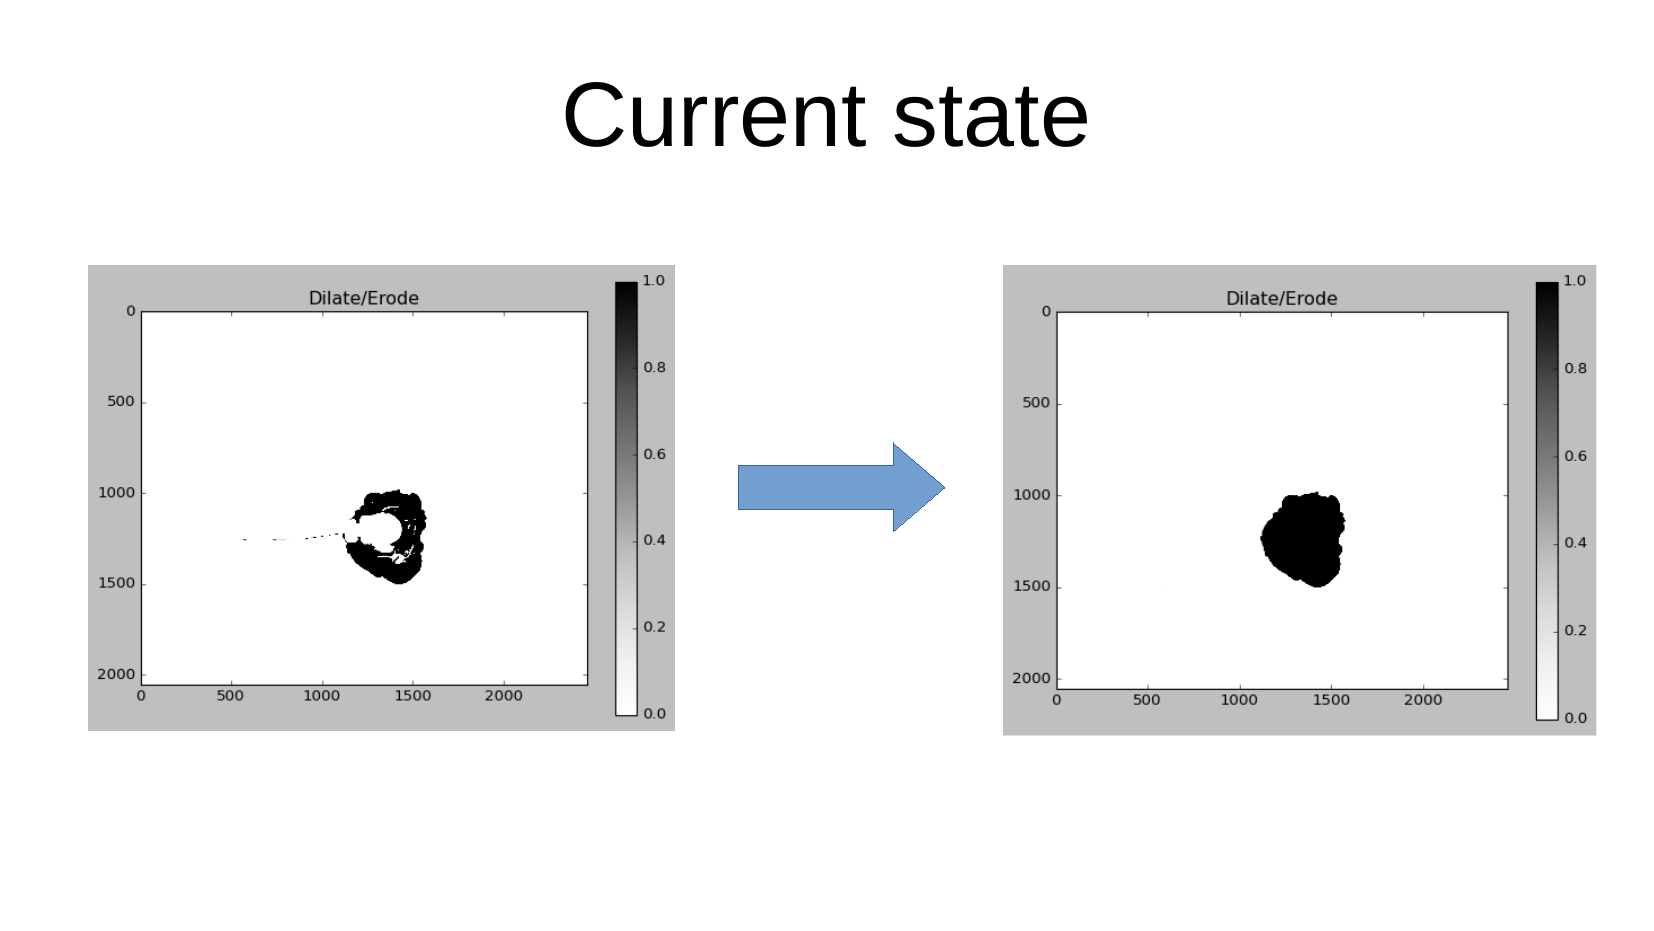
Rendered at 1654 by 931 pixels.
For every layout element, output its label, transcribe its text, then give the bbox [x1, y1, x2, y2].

picture [88, 265, 675, 731]
picture [1003, 265, 1602, 739]
text_box [738, 442, 945, 532]
title Current state [82, 37, 1571, 193]
